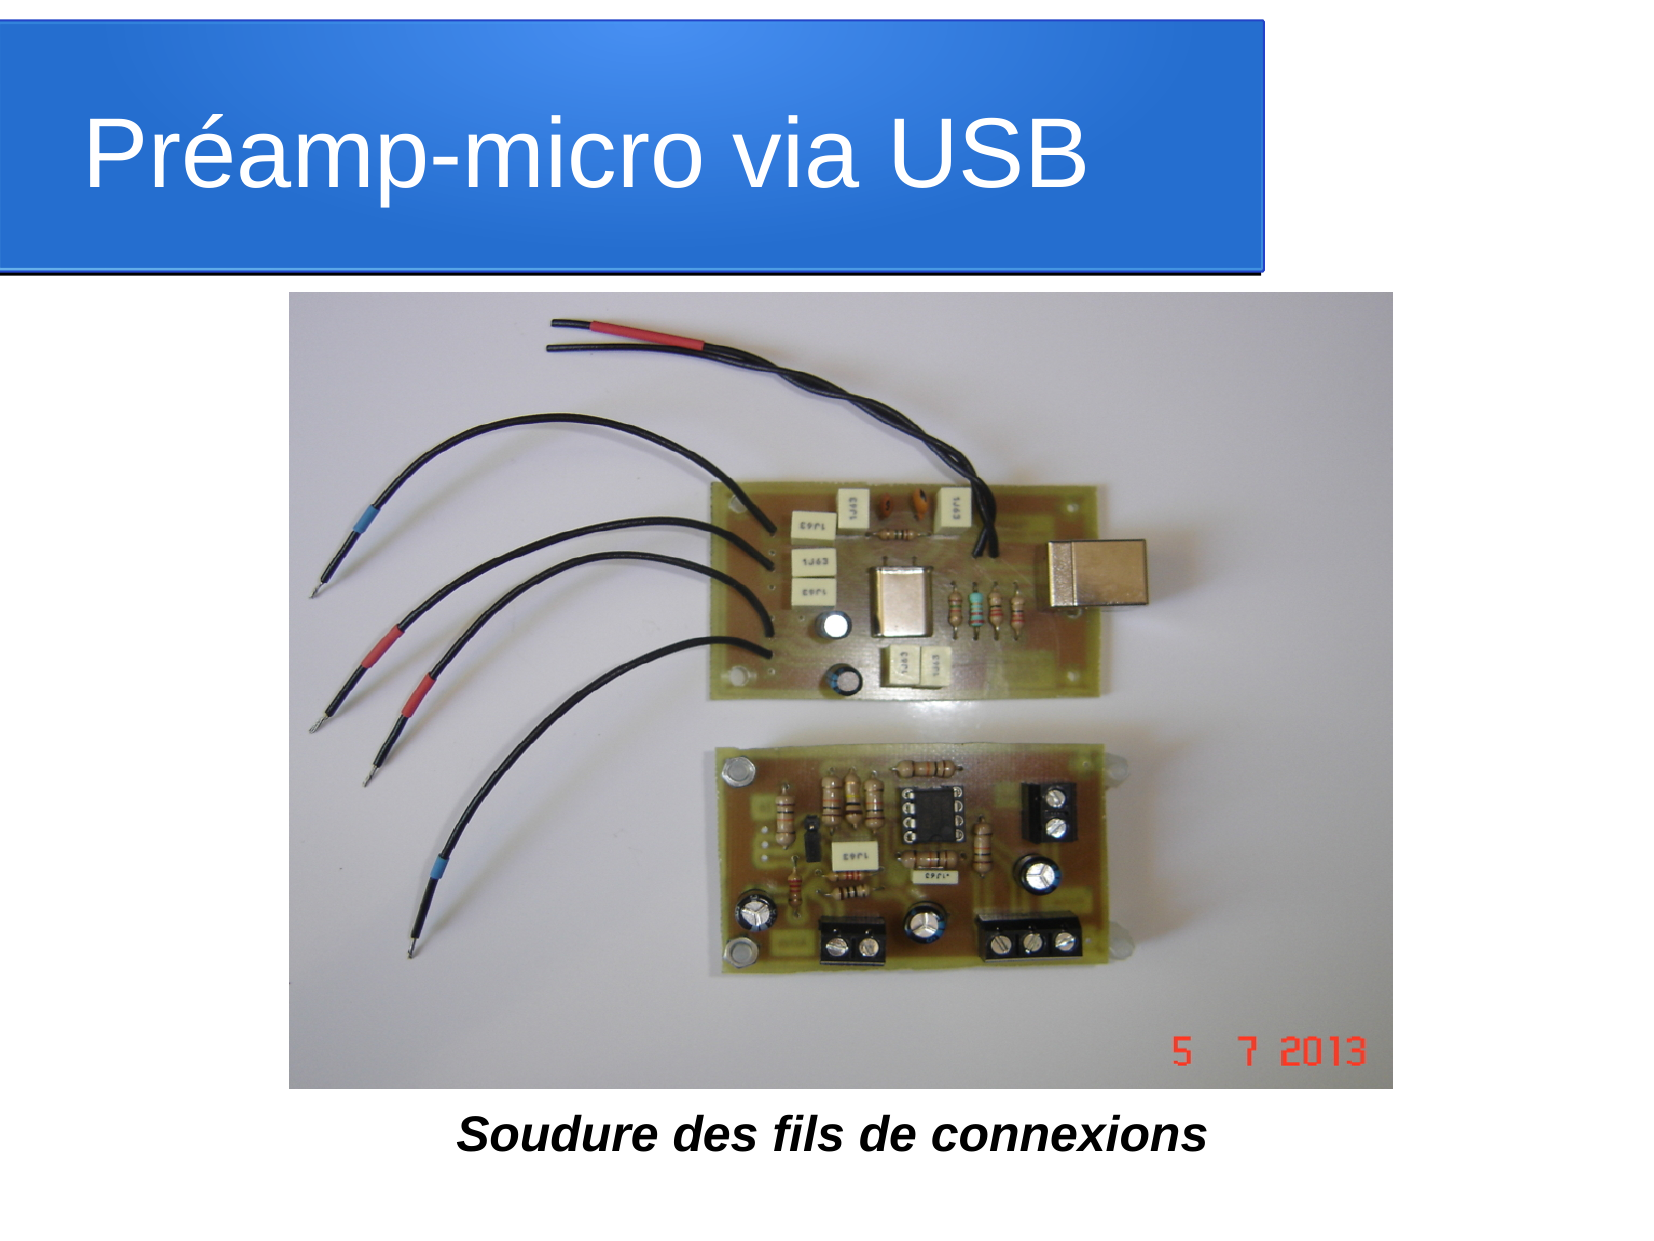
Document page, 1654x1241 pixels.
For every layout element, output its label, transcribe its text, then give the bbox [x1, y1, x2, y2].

title Préamp-micro via USB [82, 49, 1250, 257]
text_box Soudure des fils de connexions [307, 1098, 1359, 1170]
picture [289, 292, 1393, 1089]
